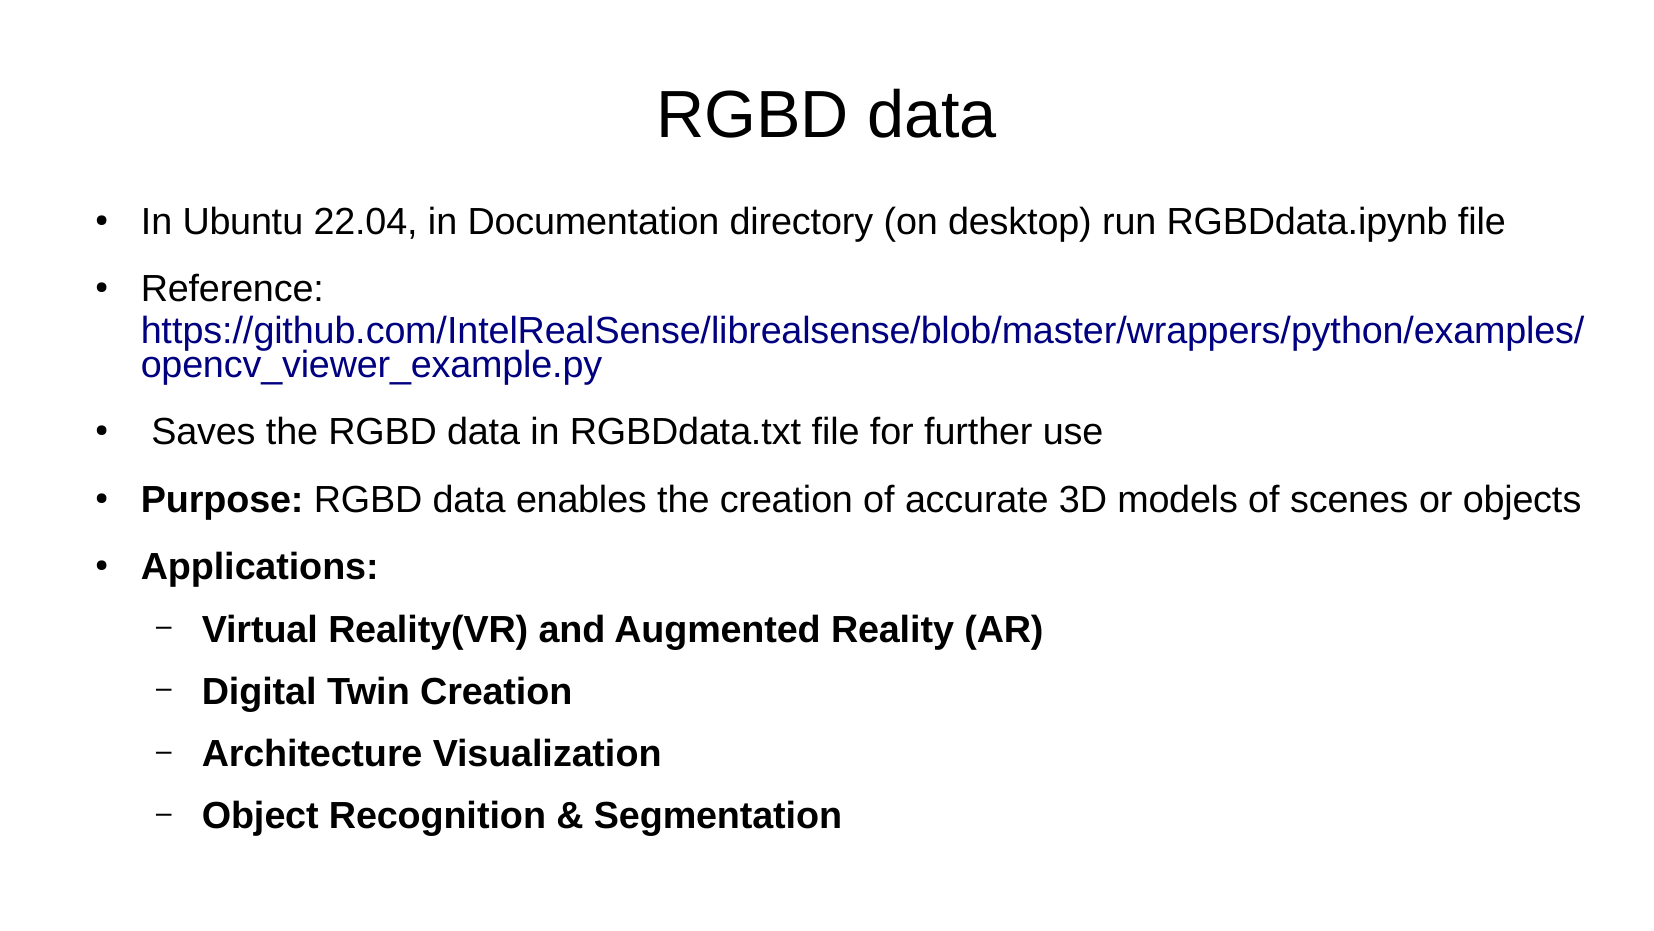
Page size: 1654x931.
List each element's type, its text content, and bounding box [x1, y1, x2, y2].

title RGBD data [82, 37, 1571, 193]
list In Ubuntu 22.04, in Documentation directory (on desktop) run RGBDdata.ipynb file Reference: https://github.com/IntelRealSense/librealsense/blob/master/wrappers/python/examples/opencv_viewer_example.py Saves the RGBD data in RGBDdata.txt file for further use Purpose: RGBD data enables the creation of accurate 3D models of scenes or objects Applications: Virtual Reality(VR) and Augmented Reality (AR) Digital Twin Creation Architecture Visualization Object Recognition & Segmentation [79, 200, 1595, 852]
